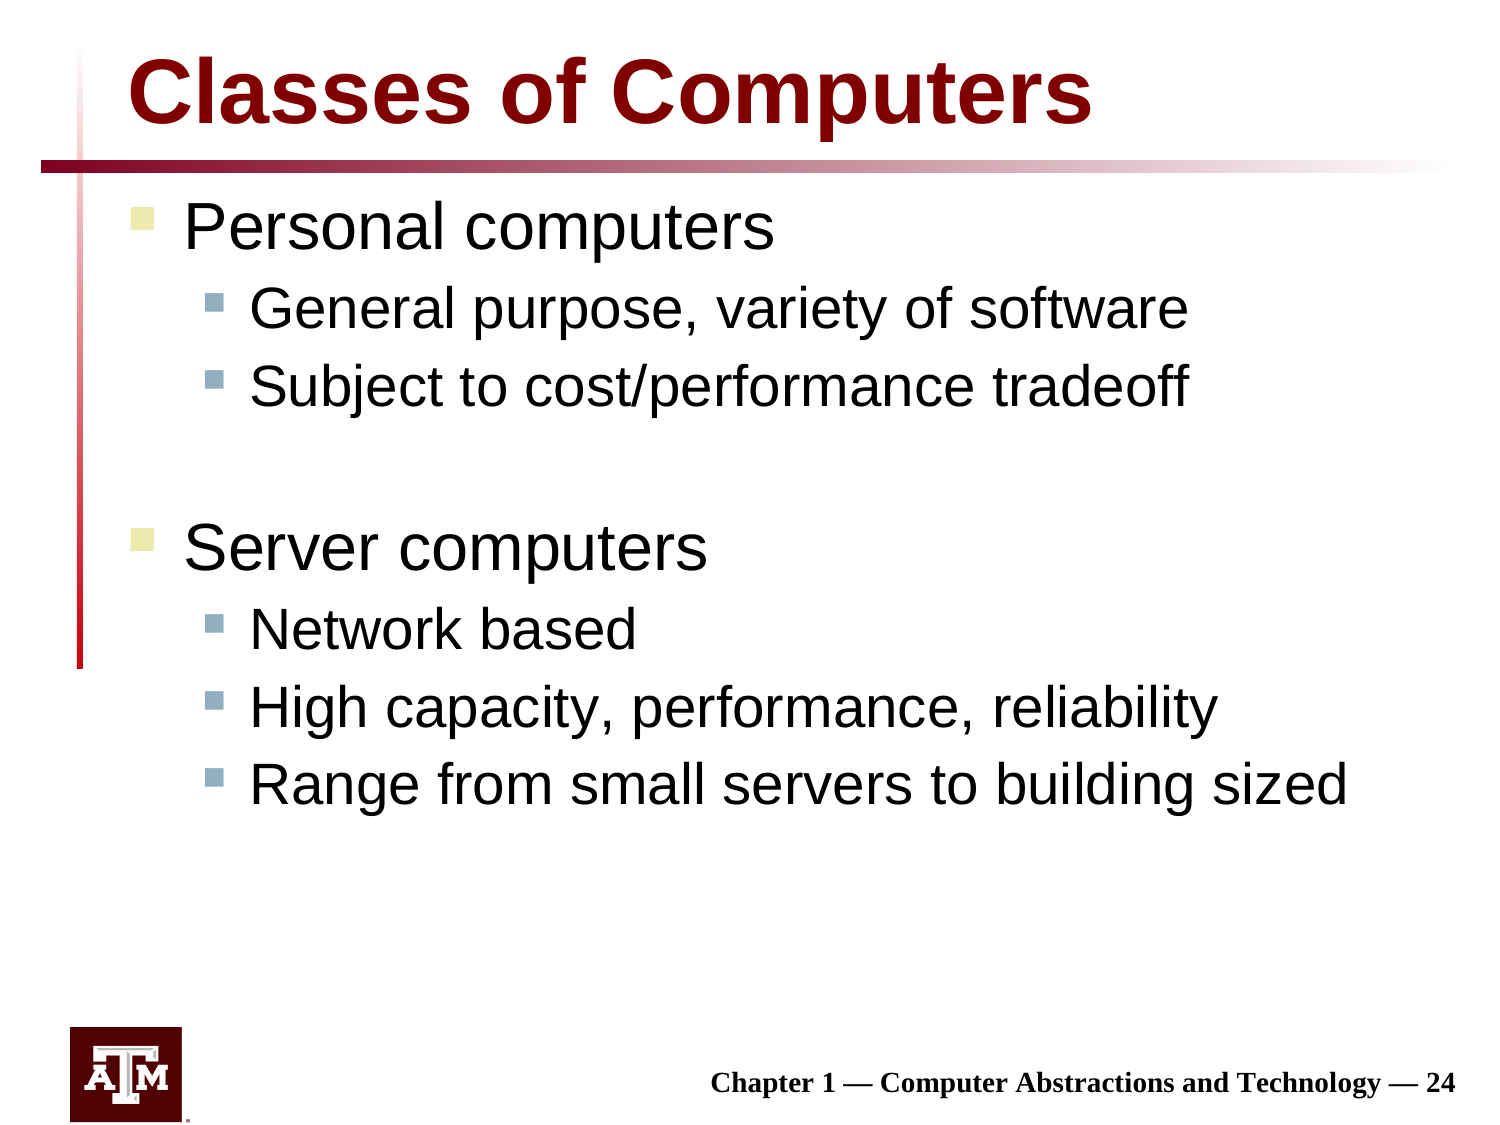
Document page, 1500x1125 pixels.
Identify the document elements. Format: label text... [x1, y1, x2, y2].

list Personal computers General purpose, variety of software Subject to cost/performance tradeoff Server computers Network based High capacity, performance, reliability Range from small servers to building sized [112, 184, 1469, 1024]
text_box Chapter 1 — Computer Abstractions and Technology — <number> [277, 1046, 1471, 1106]
picture [60, 1023, 196, 1125]
title Classes of Computers [112, 23, 1468, 149]
